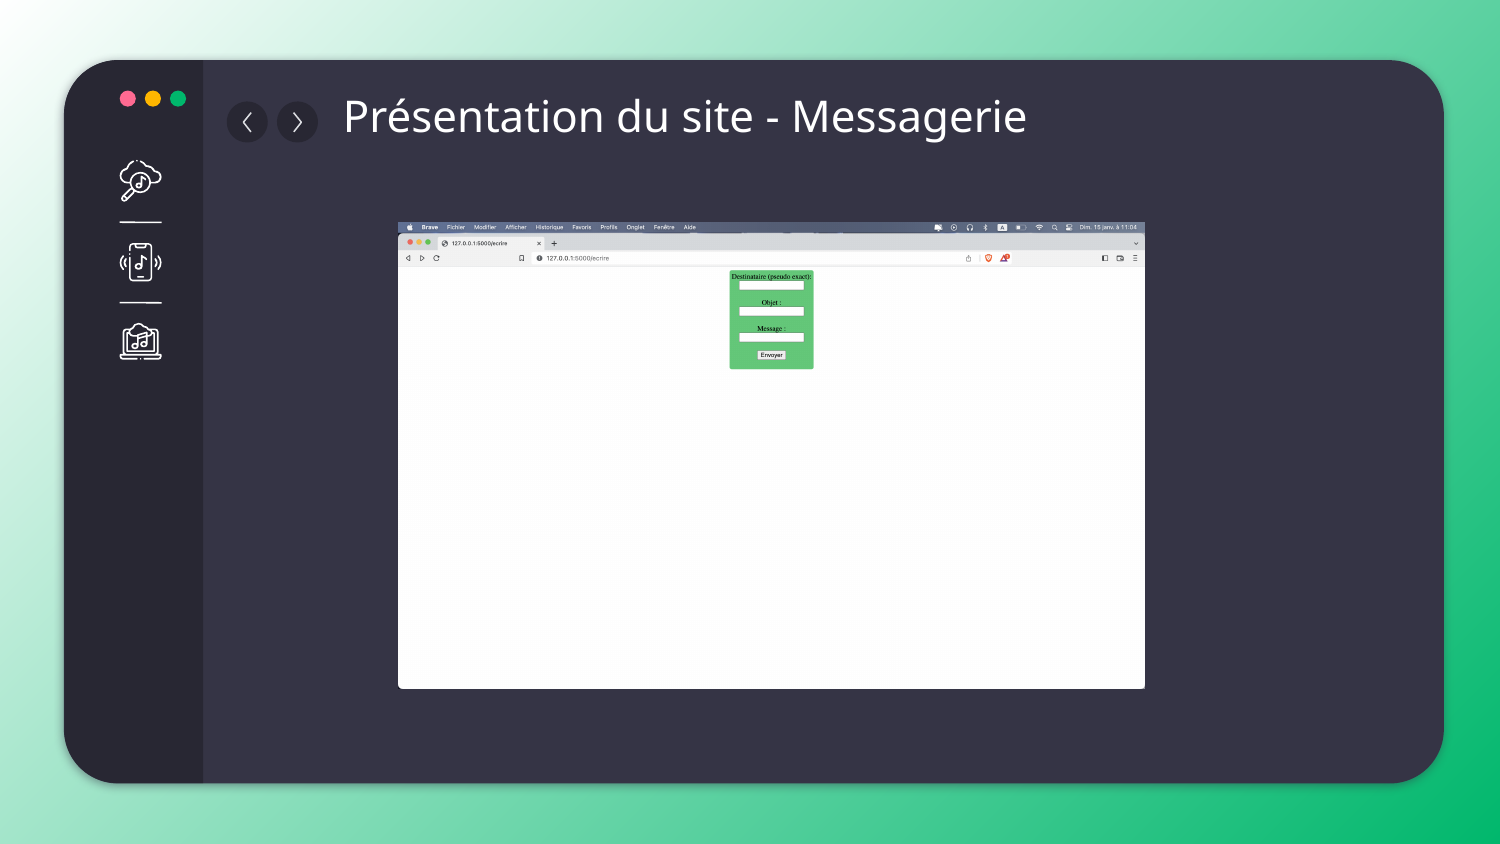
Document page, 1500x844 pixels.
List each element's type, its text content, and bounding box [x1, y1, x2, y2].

text_box [129, 243, 153, 282]
text_box [169, 90, 187, 107]
text_box [119, 160, 162, 202]
text_box [119, 255, 127, 271]
title Présentation du site - Messagerie [327, 88, 1382, 190]
text_box [226, 101, 268, 143]
picture [398, 222, 1145, 689]
text_box [154, 255, 162, 271]
text_box [134, 254, 148, 270]
text_box [276, 101, 318, 143]
text_box [119, 322, 162, 360]
text_box [119, 90, 136, 107]
text_box [144, 90, 161, 107]
